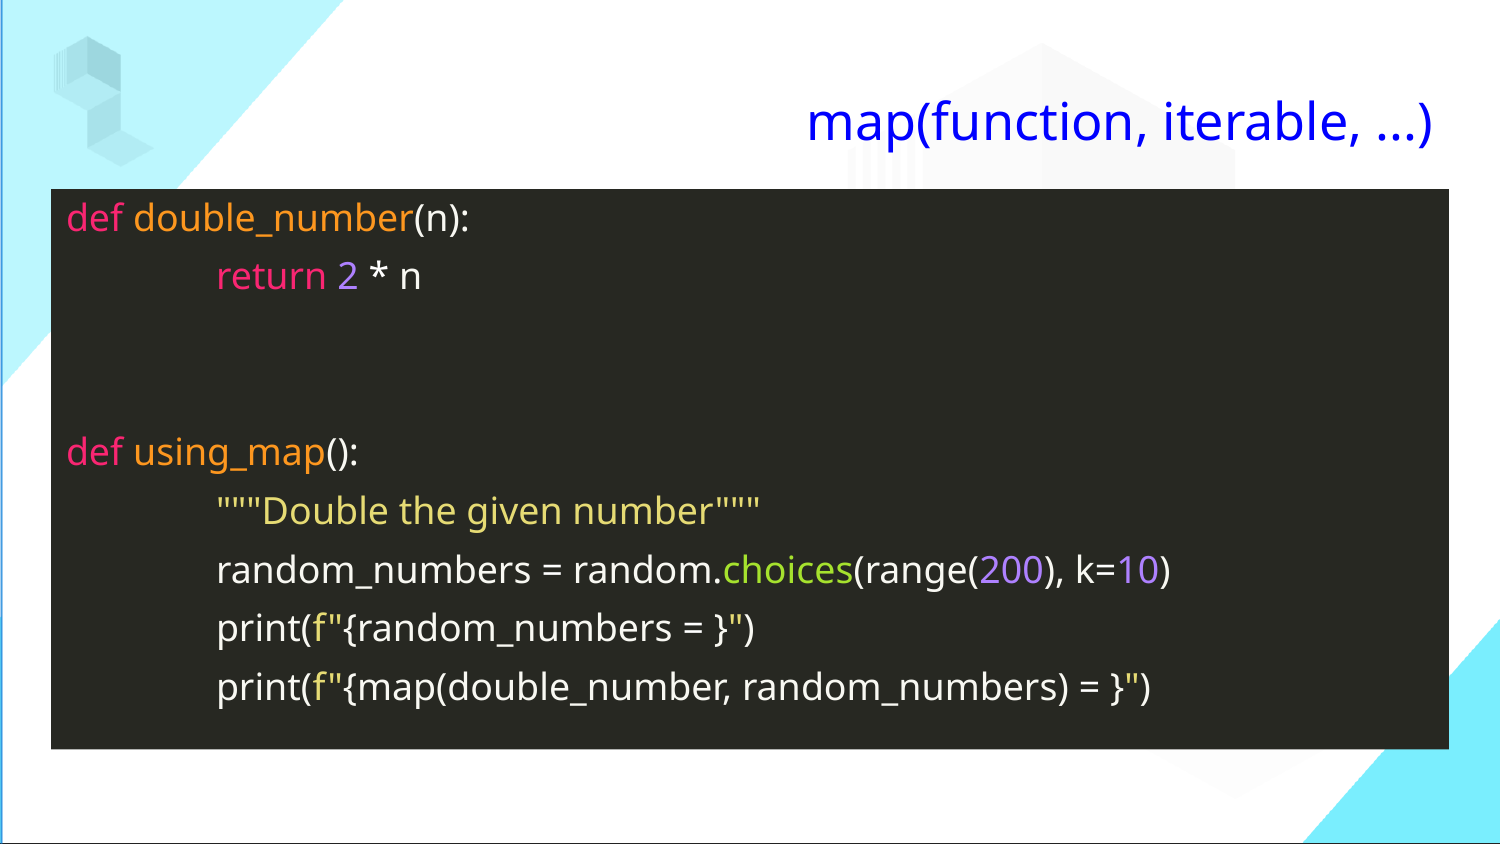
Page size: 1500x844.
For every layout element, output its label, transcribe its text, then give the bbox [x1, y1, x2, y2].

list def double_number(n): return 2 * n def using_map(): """Double the given number""" random_numbers = random.choices(range(200), k=10) print(f"{random_numbers = }") print(f"{map(double_number, random_numbers) = }") [51, 189, 1449, 750]
title map(function, iterable, ...) [51, 72, 1449, 167]
picture [0, 0, 1500, 844]
